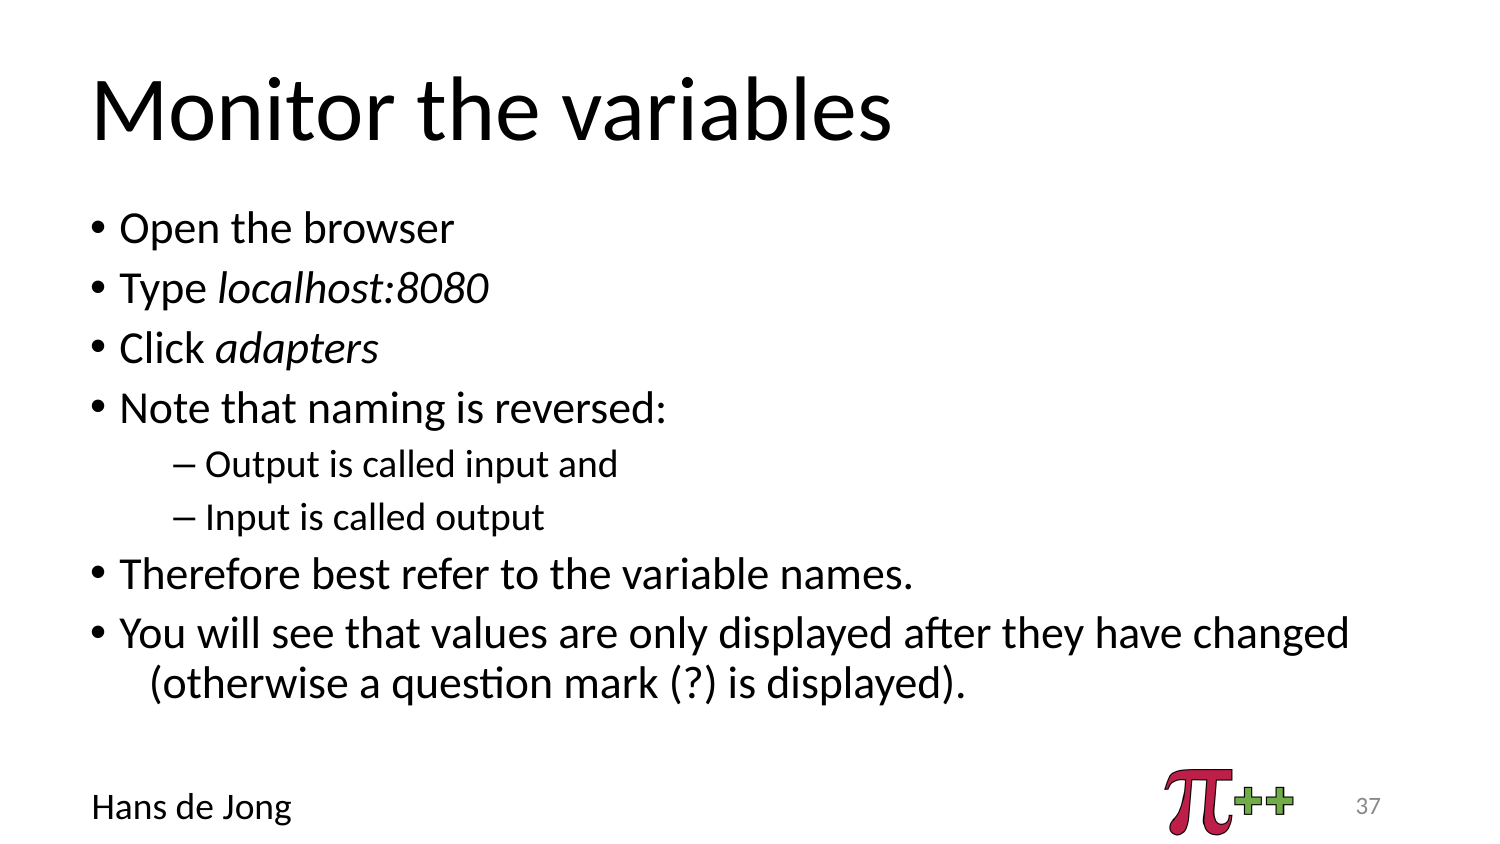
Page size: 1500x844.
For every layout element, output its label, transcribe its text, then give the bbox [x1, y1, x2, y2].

text_box 37 [1340, 782, 1426, 827]
list Open the browser Type localhost:8080 Click adapters Note that naming is reversed: Output is called input and Input is called output Therefore best refer to the variable names. You will see that values are only displayed after they have changed (otherwise a question mark (?) is displayed). [75, 196, 1426, 754]
title Monitor the variables [75, 33, 1426, 175]
